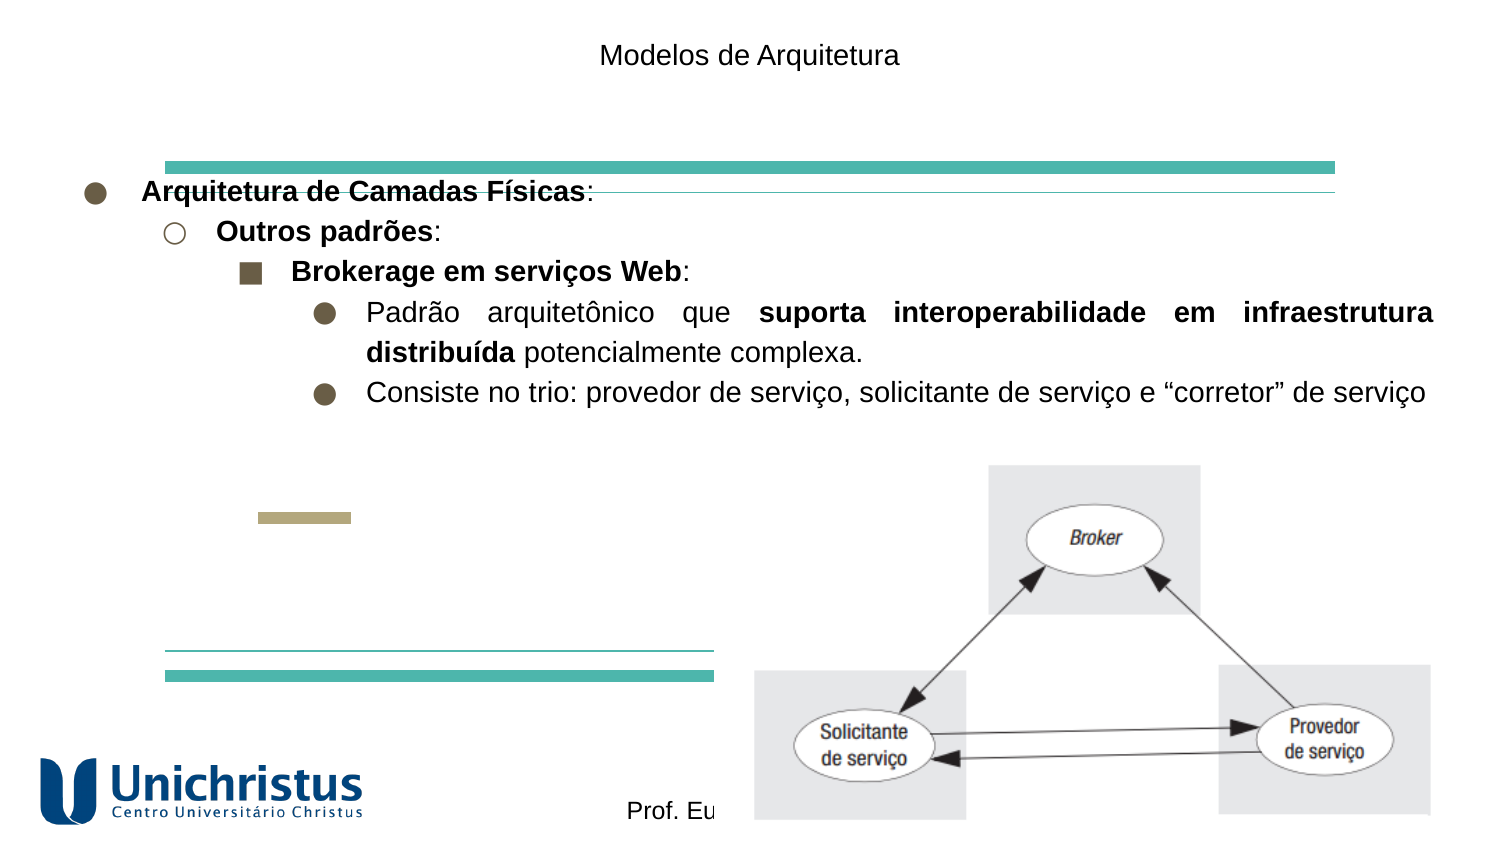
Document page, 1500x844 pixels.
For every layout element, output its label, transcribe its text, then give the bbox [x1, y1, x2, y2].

picture [714, 450, 1449, 827]
title Modelos de Arquitetura [51, 20, 1449, 137]
picture [35, 754, 367, 827]
list Arquitetura de Camadas Físicas: Outros padrões: Brokerage em serviços Web: Padrão arquitetônico que suporta interoperabilidade em infraestrutura distribuída potencialmente complexa. Consiste no trio: provedor de serviço, solicitante de serviço e “corretor” de serviço [51, 152, 1449, 750]
